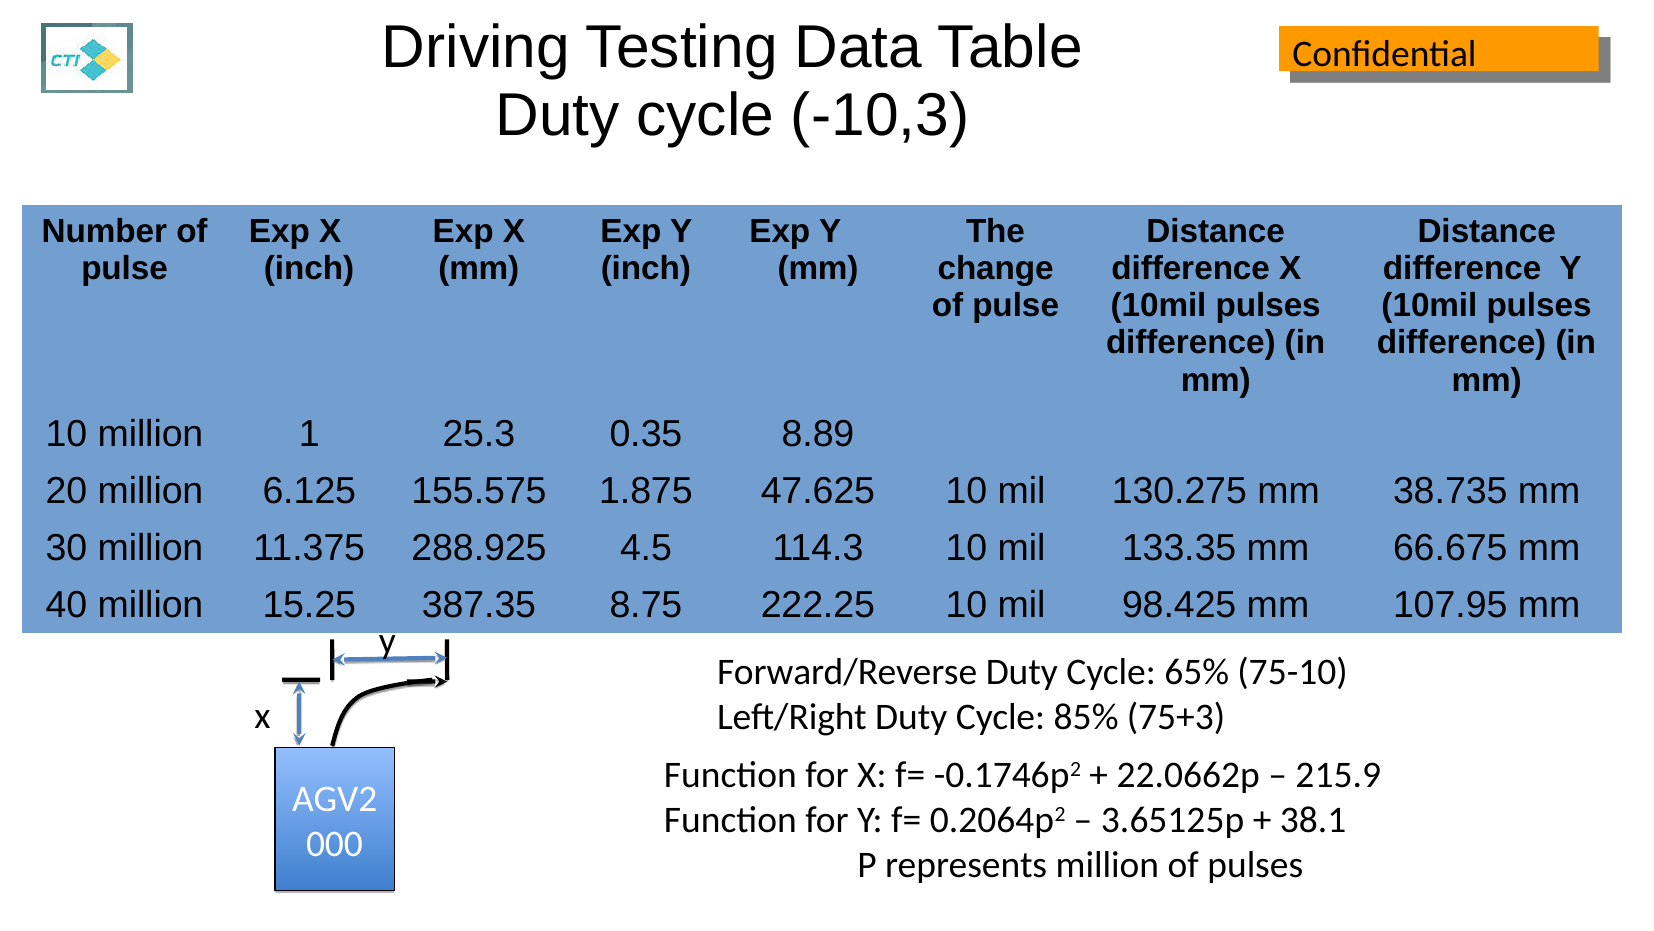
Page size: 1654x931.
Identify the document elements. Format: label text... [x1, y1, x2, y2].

table_cell 4.5 [567, 519, 725, 576]
table_header Exp Y (mm) [725, 205, 911, 405]
text_box Confidential [1279, 26, 1599, 72]
table_cell 8.75 [567, 576, 725, 633]
table_cell [911, 405, 1080, 462]
table_cell 98.425 mm [1080, 576, 1351, 633]
table_header Exp Y (inch) [567, 205, 725, 405]
table_cell 10 mil [911, 519, 1080, 576]
table_cell 30 million [22, 519, 227, 576]
table_header Exp X (inch) [227, 205, 391, 405]
table_cell 155.575 [391, 462, 567, 519]
table_cell 387.35 [391, 576, 567, 633]
table_header Number of pulse [22, 205, 227, 405]
table_cell 10 mil [911, 462, 1080, 519]
table_cell 10 million [22, 405, 227, 462]
table_cell 6.125 [227, 462, 391, 519]
table_cell 1.875 [567, 462, 725, 519]
table_cell 114.3 [725, 519, 911, 576]
text_box Function for X: f= -0.1746p2 + 22.0662p – 215.9 Function for Y: f= 0.2064p2 – 3.65125p + 38.1 P represents million of pulses [649, 742, 1513, 868]
table_cell 8.89 [725, 405, 911, 462]
table_cell 47.625 [725, 462, 911, 519]
picture [41, 23, 133, 93]
title Driving Testing Data Table Duty cycle (-10,3) [0, 1, 1477, 157]
text_box Forward/Reverse Duty Cycle: 65% (75-10) Left/Right Duty Cycle: 85% (75+3) [702, 639, 1477, 728]
text_box AGV2000 [274, 747, 395, 891]
text_box y [364, 608, 400, 659]
table_cell 38.735 mm [1351, 462, 1622, 519]
table_cell 107.95 mm [1351, 576, 1622, 633]
table_header Distance difference Y (10mil pulses difference) (in mm) [1351, 205, 1622, 405]
table_header The change of pulse [911, 205, 1080, 405]
table_cell 15.25 [227, 576, 391, 633]
table_cell 1 [227, 405, 391, 462]
table_cell 11.375 [227, 519, 391, 576]
text_box x [239, 683, 291, 734]
table_cell 10 mil [911, 576, 1080, 633]
table_cell 133.35 mm [1080, 519, 1351, 576]
table_cell [1351, 405, 1622, 462]
table_cell 0.35 [567, 405, 725, 462]
table_cell 222.25 [725, 576, 911, 633]
table_header Distance difference X (10mil pulses difference) (in mm) [1080, 205, 1351, 405]
table_cell 66.675 mm [1351, 519, 1622, 576]
table_cell 40 million [22, 576, 227, 633]
table_cell 20 million [22, 462, 227, 519]
table_header Exp X (mm) [391, 205, 567, 405]
table_cell 25.3 [391, 405, 567, 462]
table_cell [1080, 405, 1351, 462]
table_cell 288.925 [391, 519, 567, 576]
table_cell 130.275 mm [1080, 462, 1351, 519]
